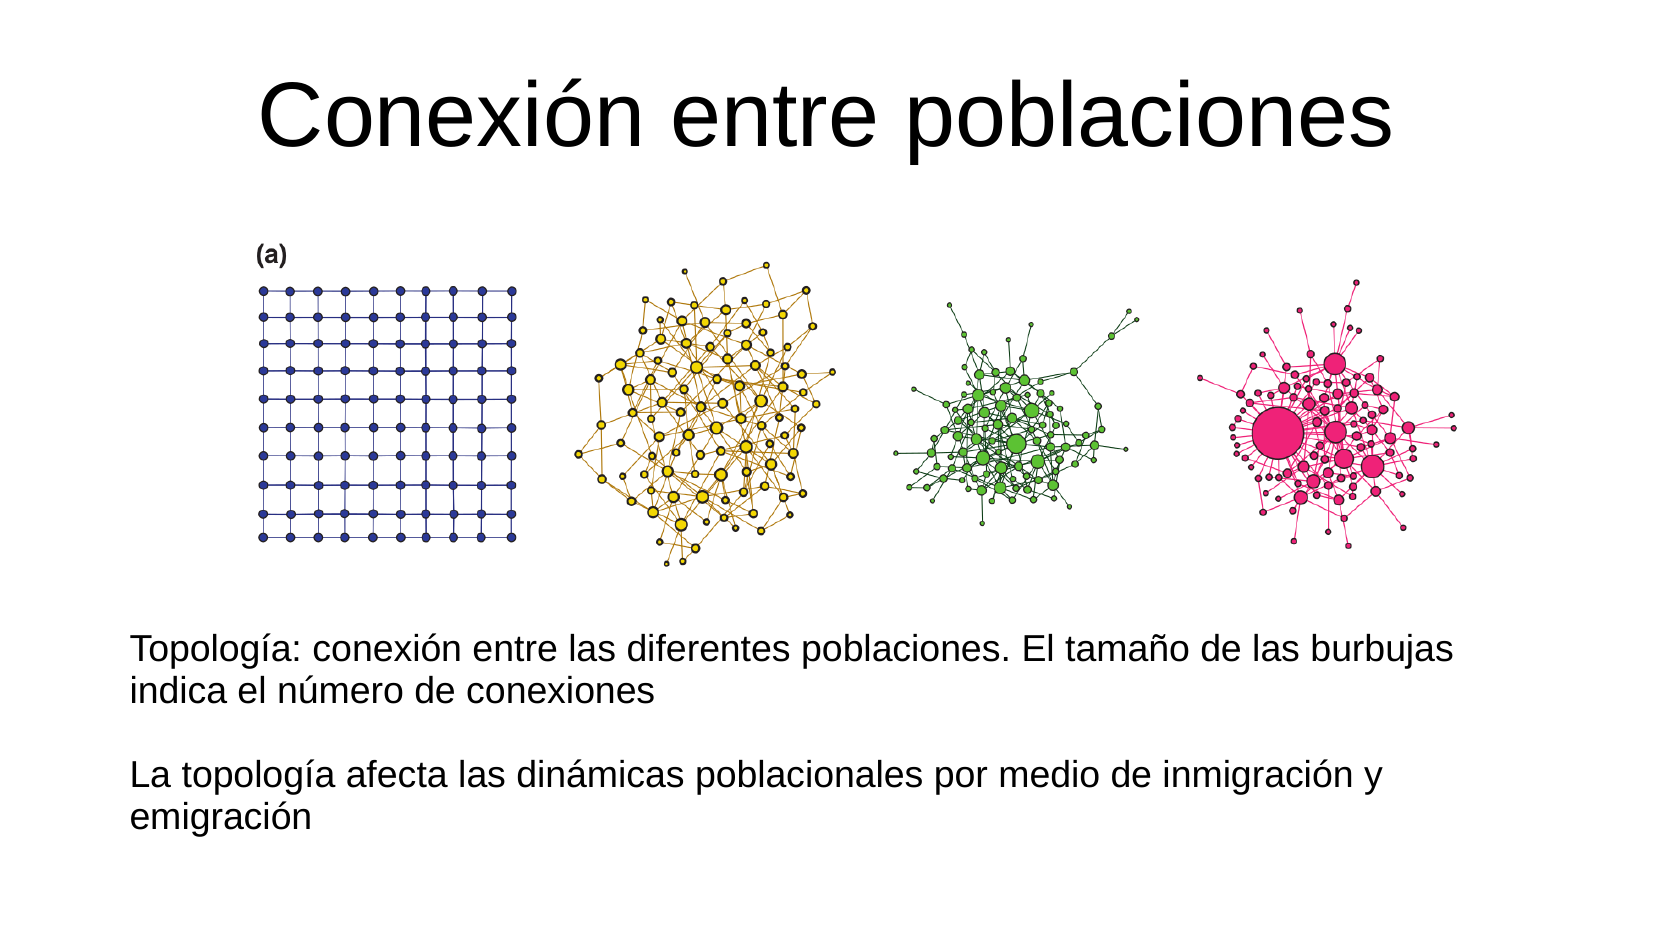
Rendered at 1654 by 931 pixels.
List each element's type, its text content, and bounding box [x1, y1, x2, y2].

text_box Topología: conexión entre las diferentes poblaciones. El tamaño de las burbujas indica el número de conexiones La topología afecta las dinámicas poblacionales por medio de inmigración y emigración [114, 620, 1477, 845]
picture [236, 236, 1483, 598]
title Conexión entre poblaciones [82, 37, 1571, 193]
